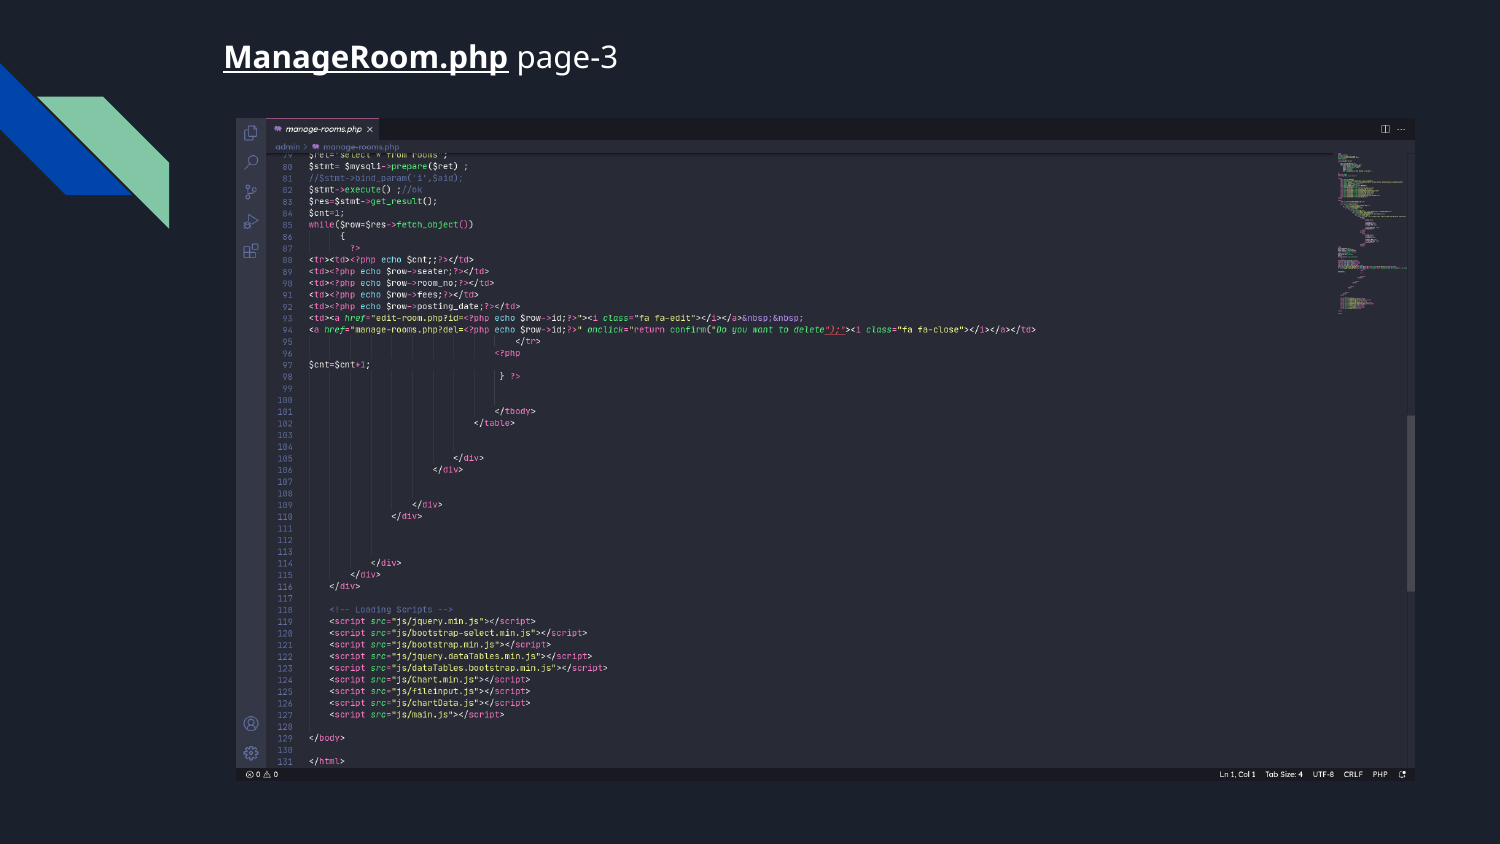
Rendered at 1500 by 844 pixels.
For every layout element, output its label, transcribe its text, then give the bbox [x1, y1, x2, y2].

picture [236, 118, 1415, 781]
text_box ManageRoom.php page-3 [208, 29, 679, 84]
